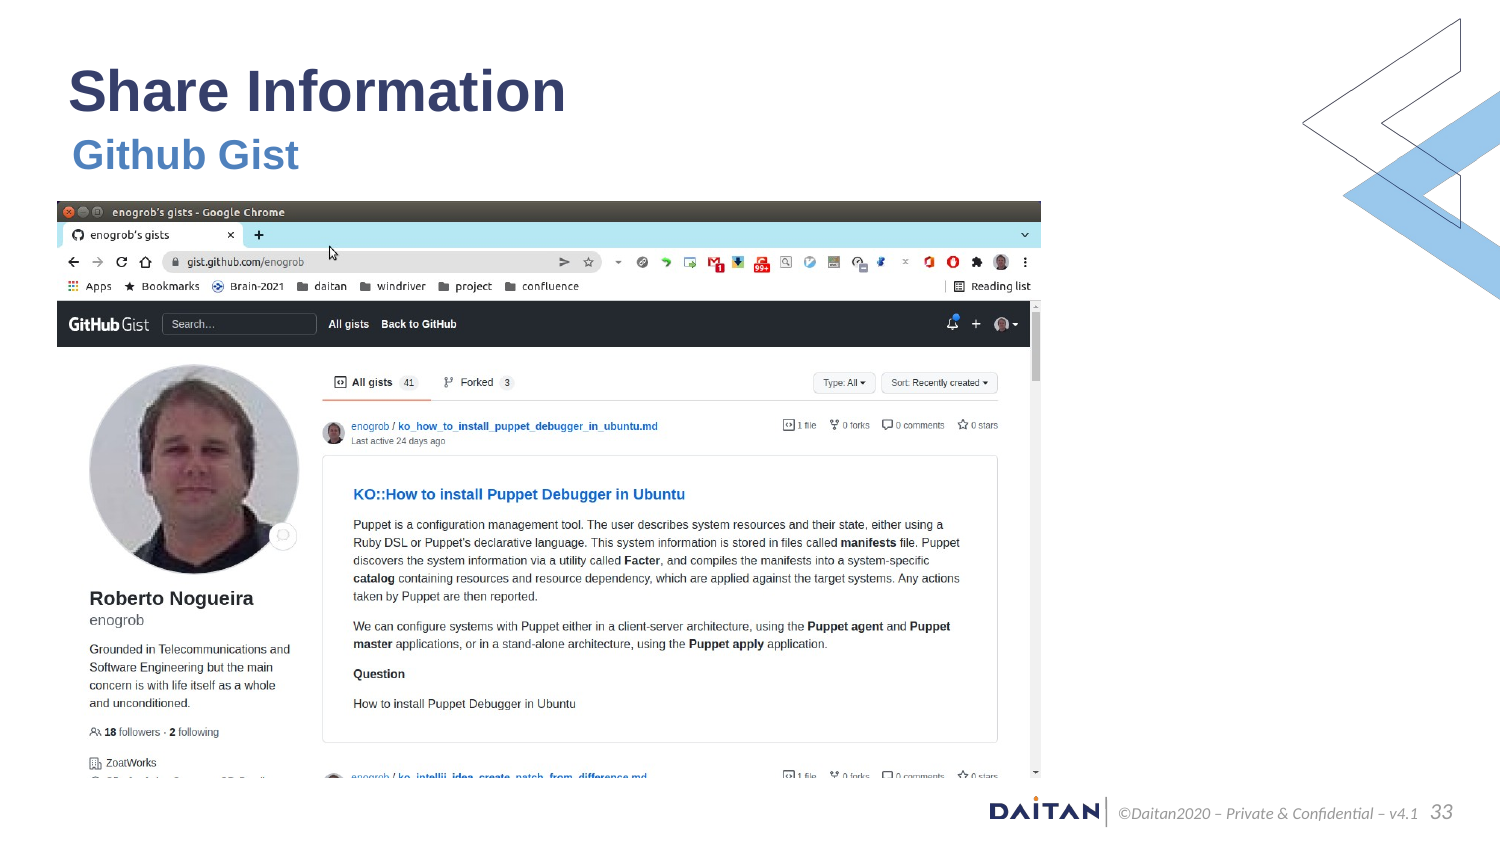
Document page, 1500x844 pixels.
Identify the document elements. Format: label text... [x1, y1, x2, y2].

picture [990, 796, 1099, 819]
subtitle Github Gist [57, 126, 1289, 172]
picture [57, 201, 1041, 778]
picture [1303, 20, 1500, 300]
title Share Information [57, 50, 1289, 126]
